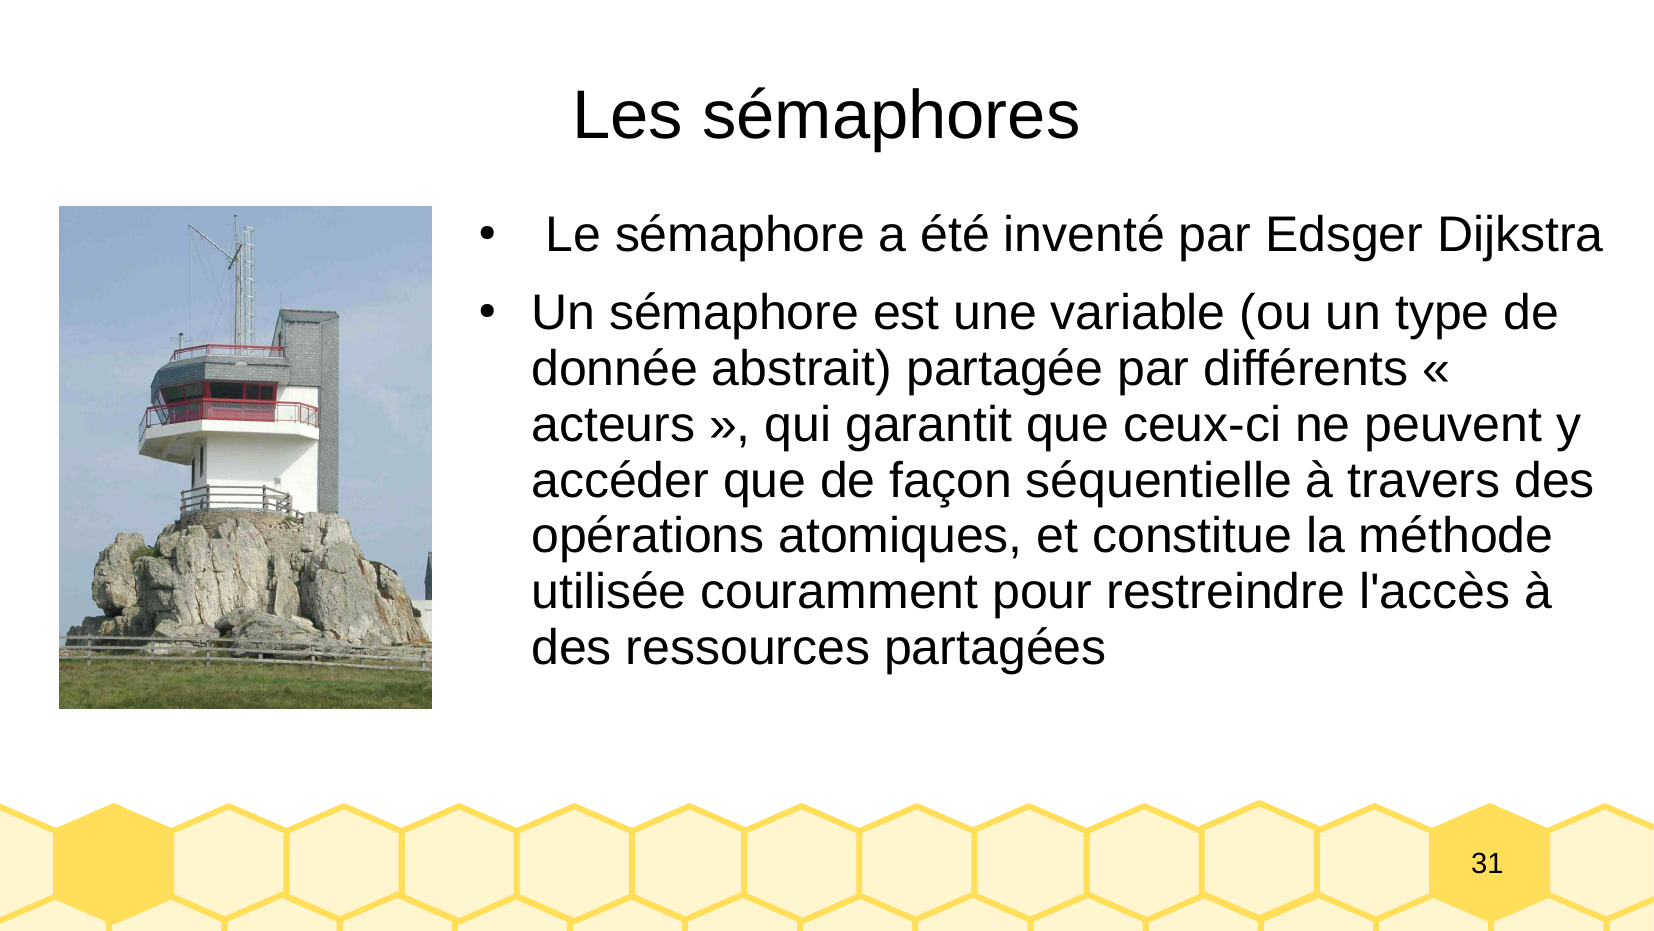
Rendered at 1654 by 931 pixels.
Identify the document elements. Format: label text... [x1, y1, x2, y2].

title Les sémaphores [82, 37, 1571, 193]
list Le sémaphore a été inventé par Edsger Dijkstra Un sémaphore est une variable (ou un type de donnée abstrait) partagée par différents « acteurs », qui garantit que ceux-ci ne peuvent y accéder que de façon séquentielle à travers des opérations atomiques, et constitue la méthode utilisée couramment pour restreindre l'accès à des ressources partagées [460, 206, 1625, 747]
picture [59, 206, 432, 709]
